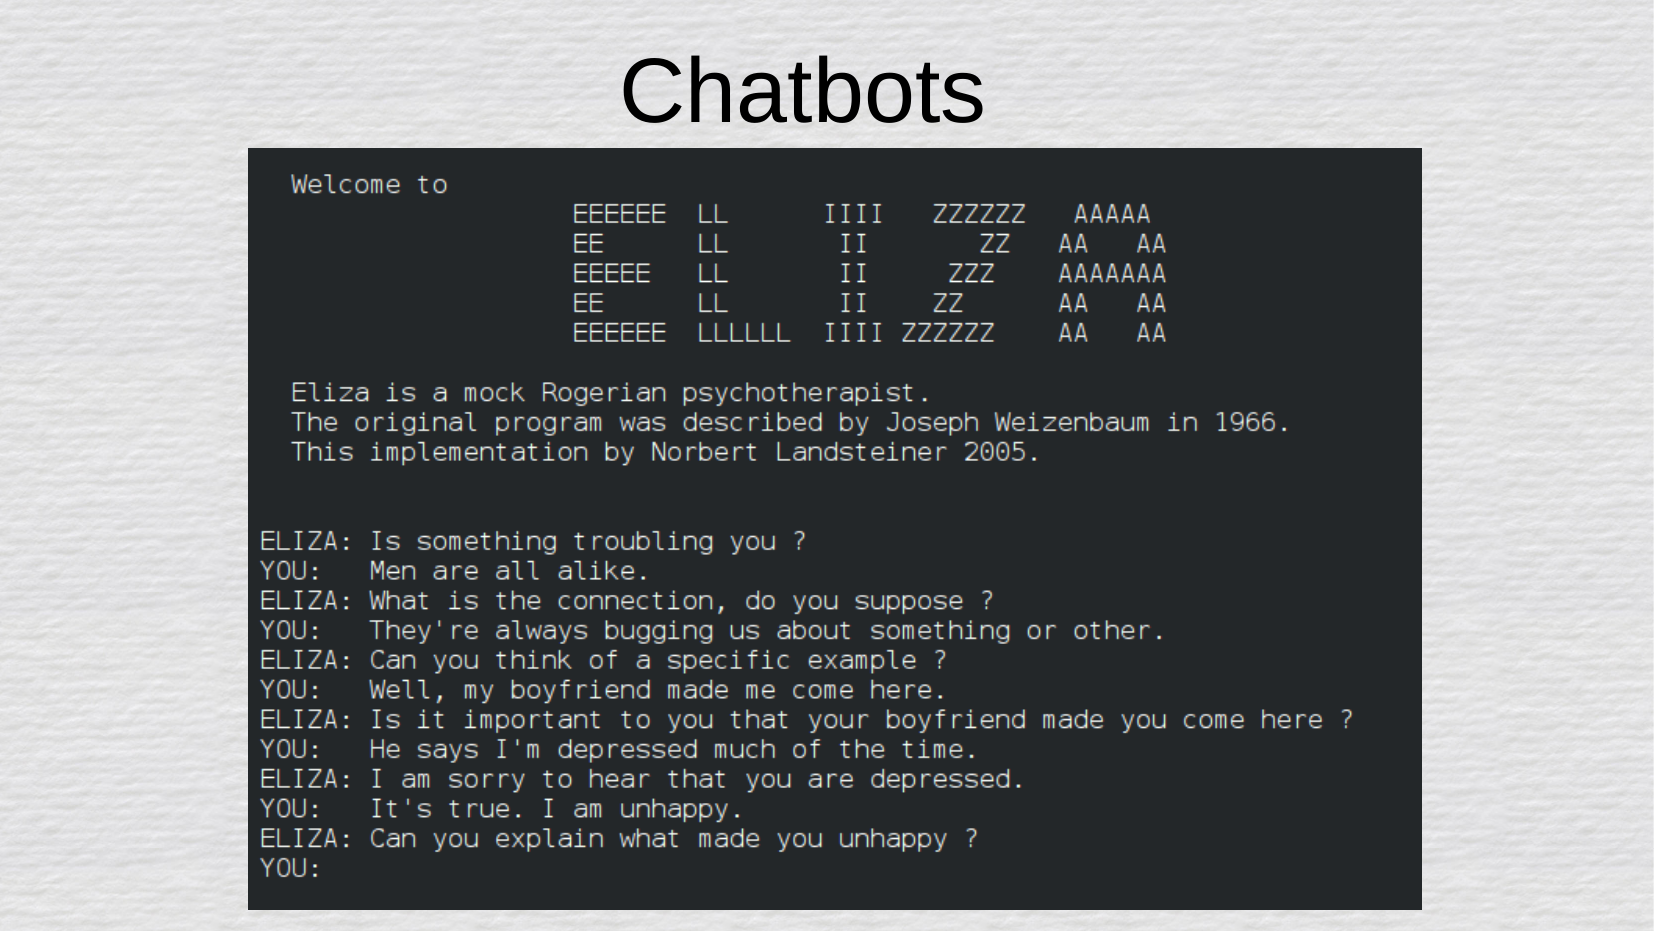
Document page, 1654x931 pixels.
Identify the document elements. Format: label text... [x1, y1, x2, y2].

picture [0, 0, 1654, 931]
title Chatbots [94, 0, 1512, 193]
